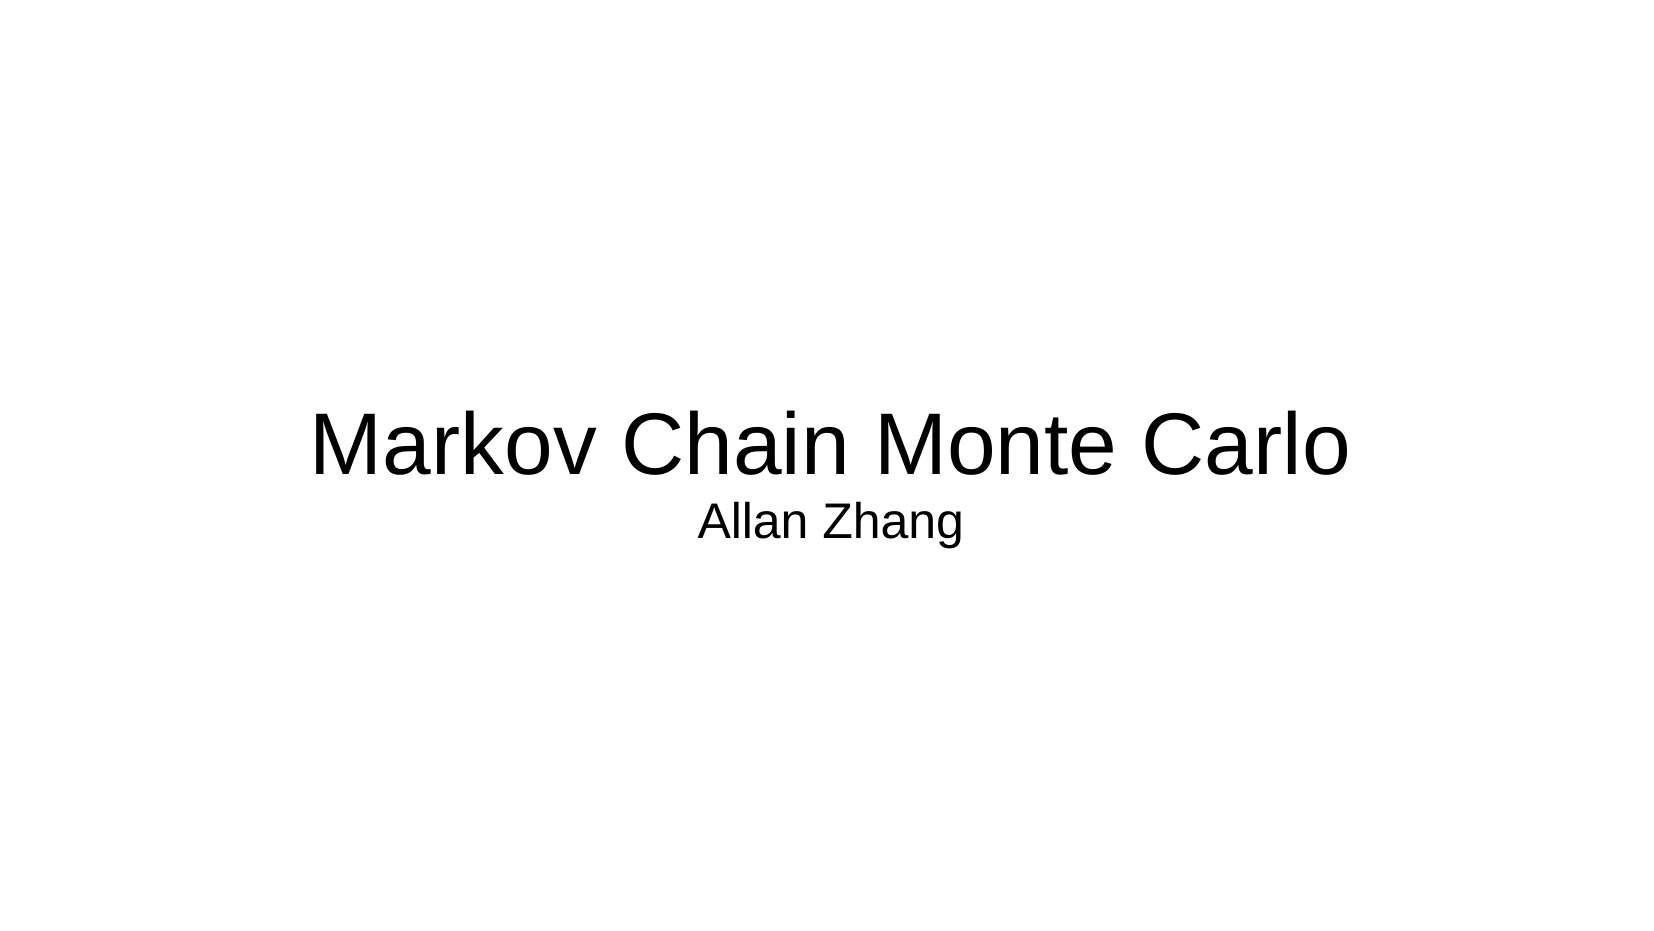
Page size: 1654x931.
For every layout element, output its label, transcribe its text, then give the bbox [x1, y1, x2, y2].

subtitle Markov Chain Monte Carlo Allan Zhang [86, 112, 1576, 833]
